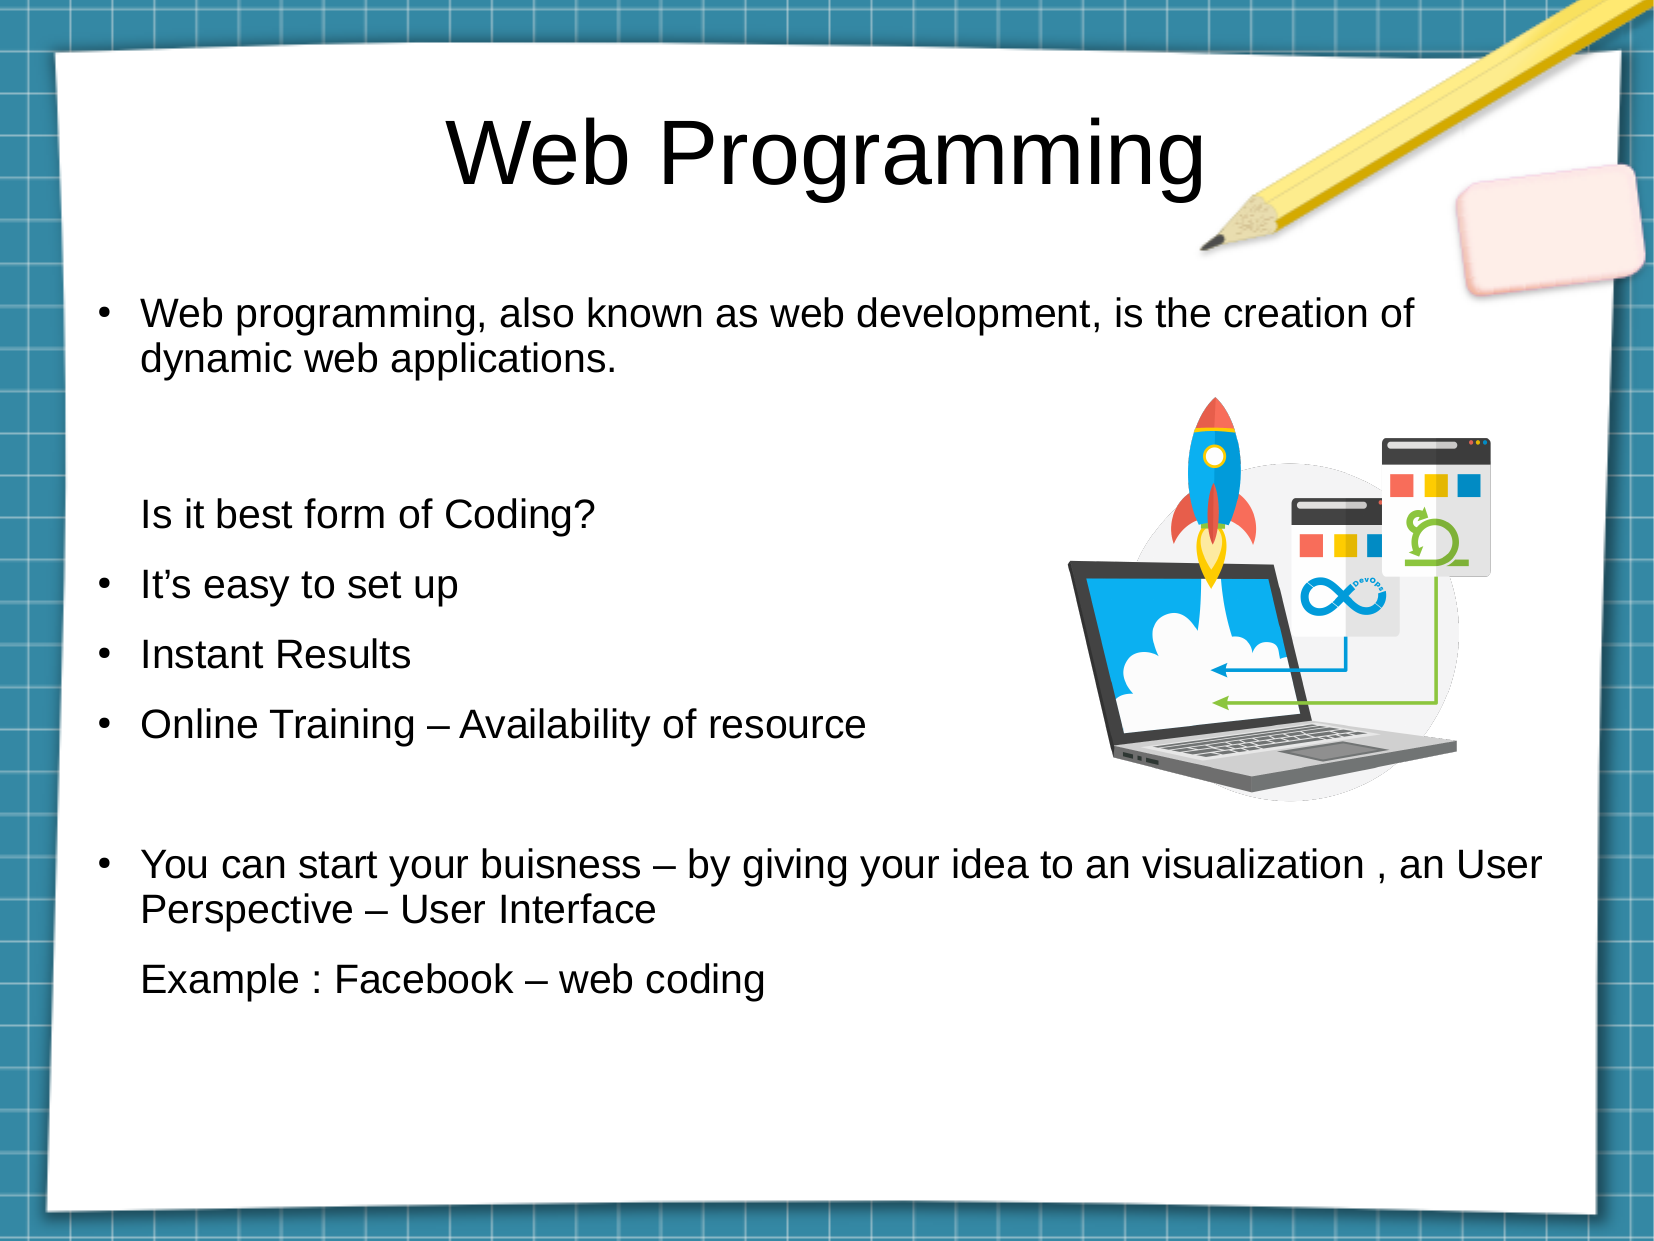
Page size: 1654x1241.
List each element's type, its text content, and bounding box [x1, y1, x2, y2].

title Web Programming [82, 49, 1571, 257]
list Web programming, also known as web development, is the creation of dynamic web applications. Is it best form of Coding? It’s easy to set up Instant Results Online Training – Availability of resource You can start your buisness – by giving your idea to an visualization , an User Perspective – User Interface Example : Facebook – web coding [82, 290, 1571, 1010]
picture [0, 0, 1654, 1241]
